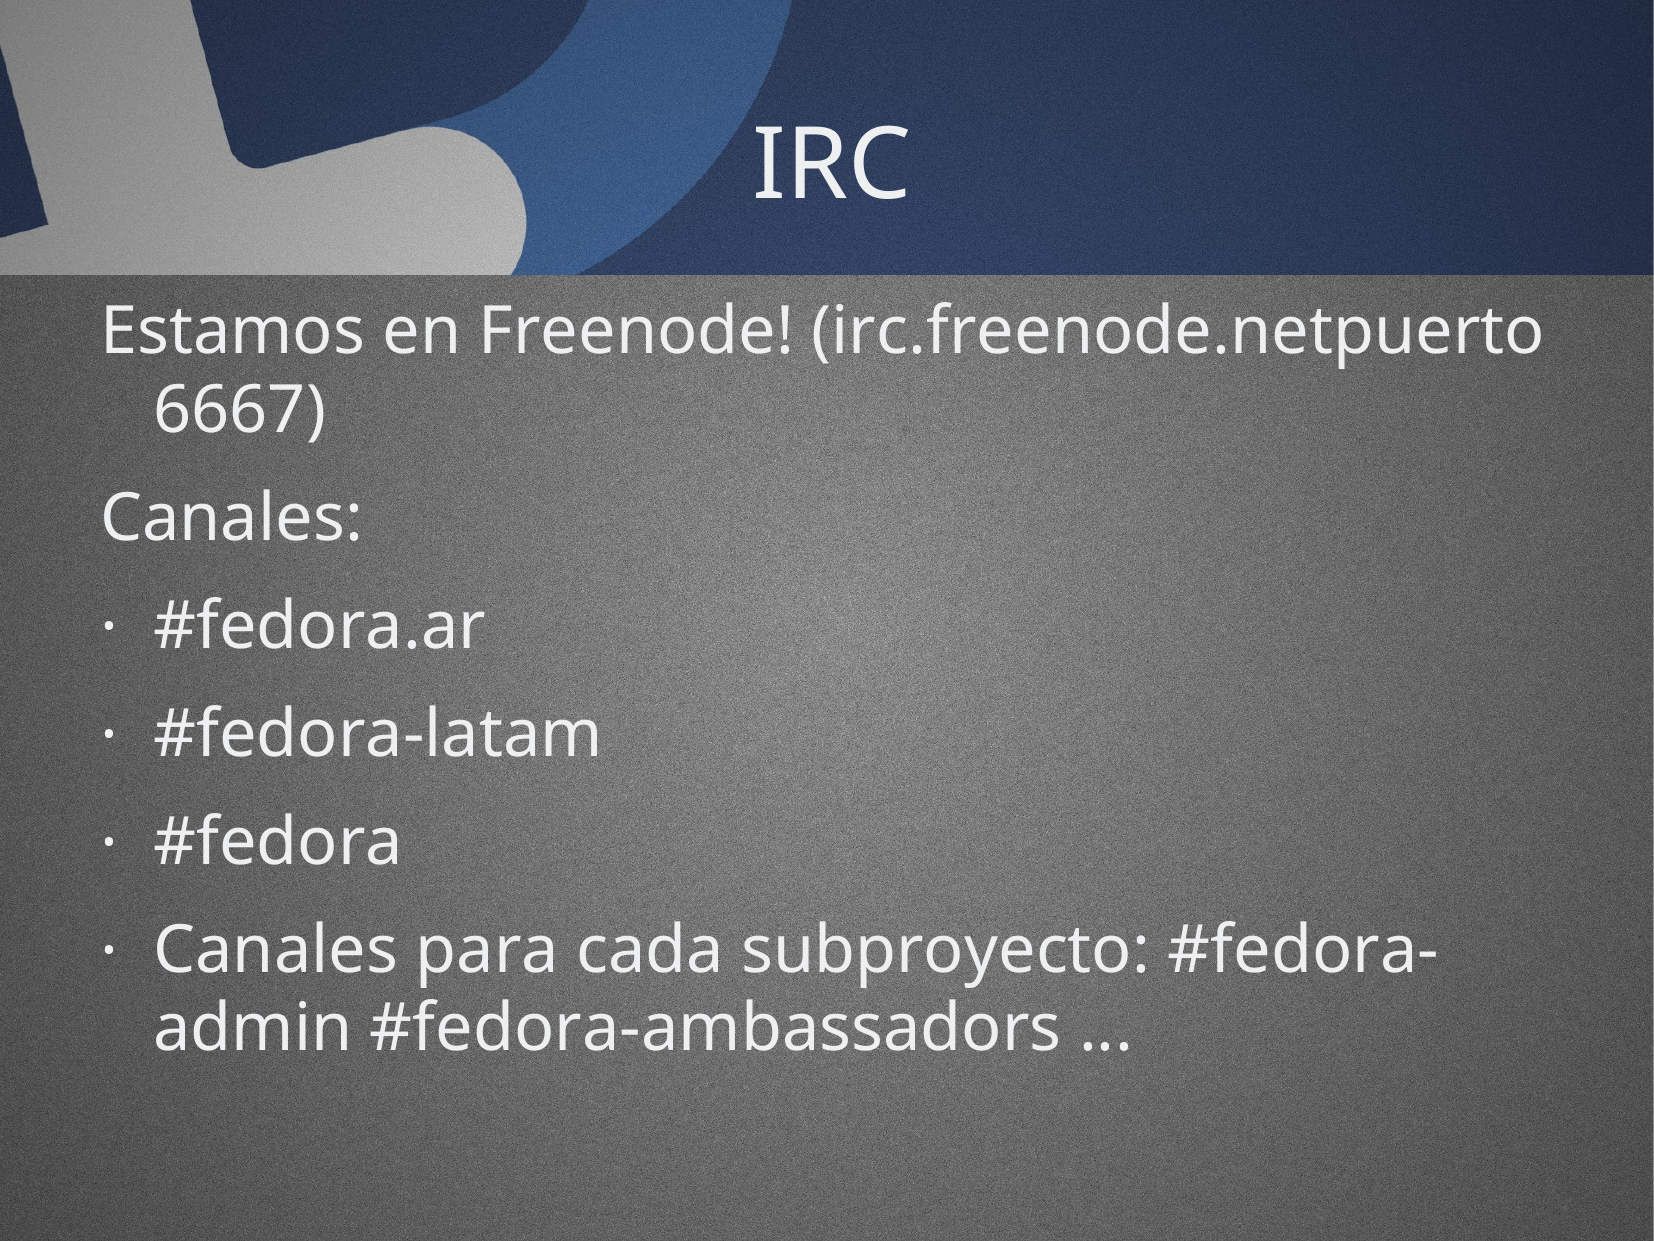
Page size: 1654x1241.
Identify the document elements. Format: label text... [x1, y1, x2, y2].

text_box Estamos en Freenode! (irc.freenode.netpuerto 6667) Canales: #fedora.ar #fedora-latam #fedora Canales para cada subproyecto: #fedora-admin #fedora-ambassadors ... [82, 290, 1571, 1109]
text_box IRC [88, 58, 1577, 266]
picture [0, 0, 1654, 1241]
